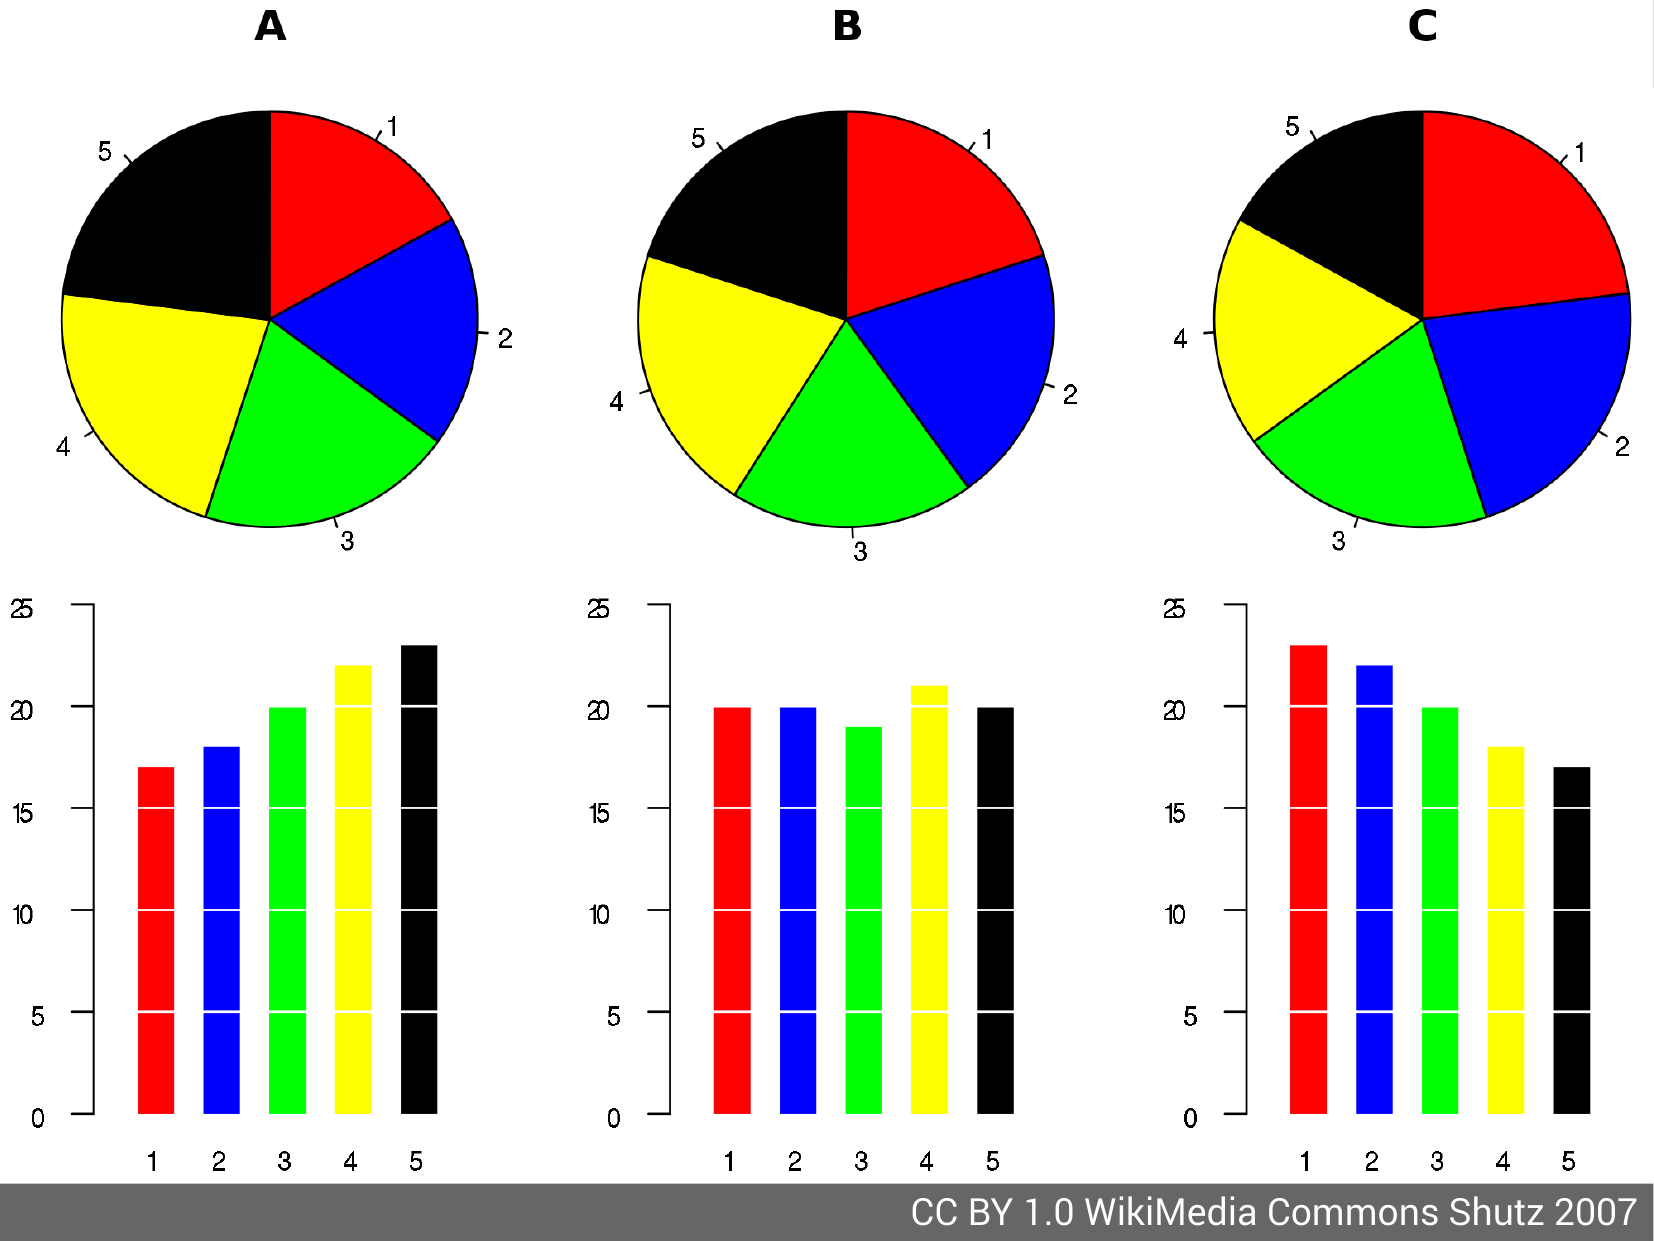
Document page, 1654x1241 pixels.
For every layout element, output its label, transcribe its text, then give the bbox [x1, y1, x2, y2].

text_box CC BY 1.0 WikiMedia Commons Shutz 2007 [0, 1183, 1654, 1241]
picture [0, 0, 1654, 1182]
